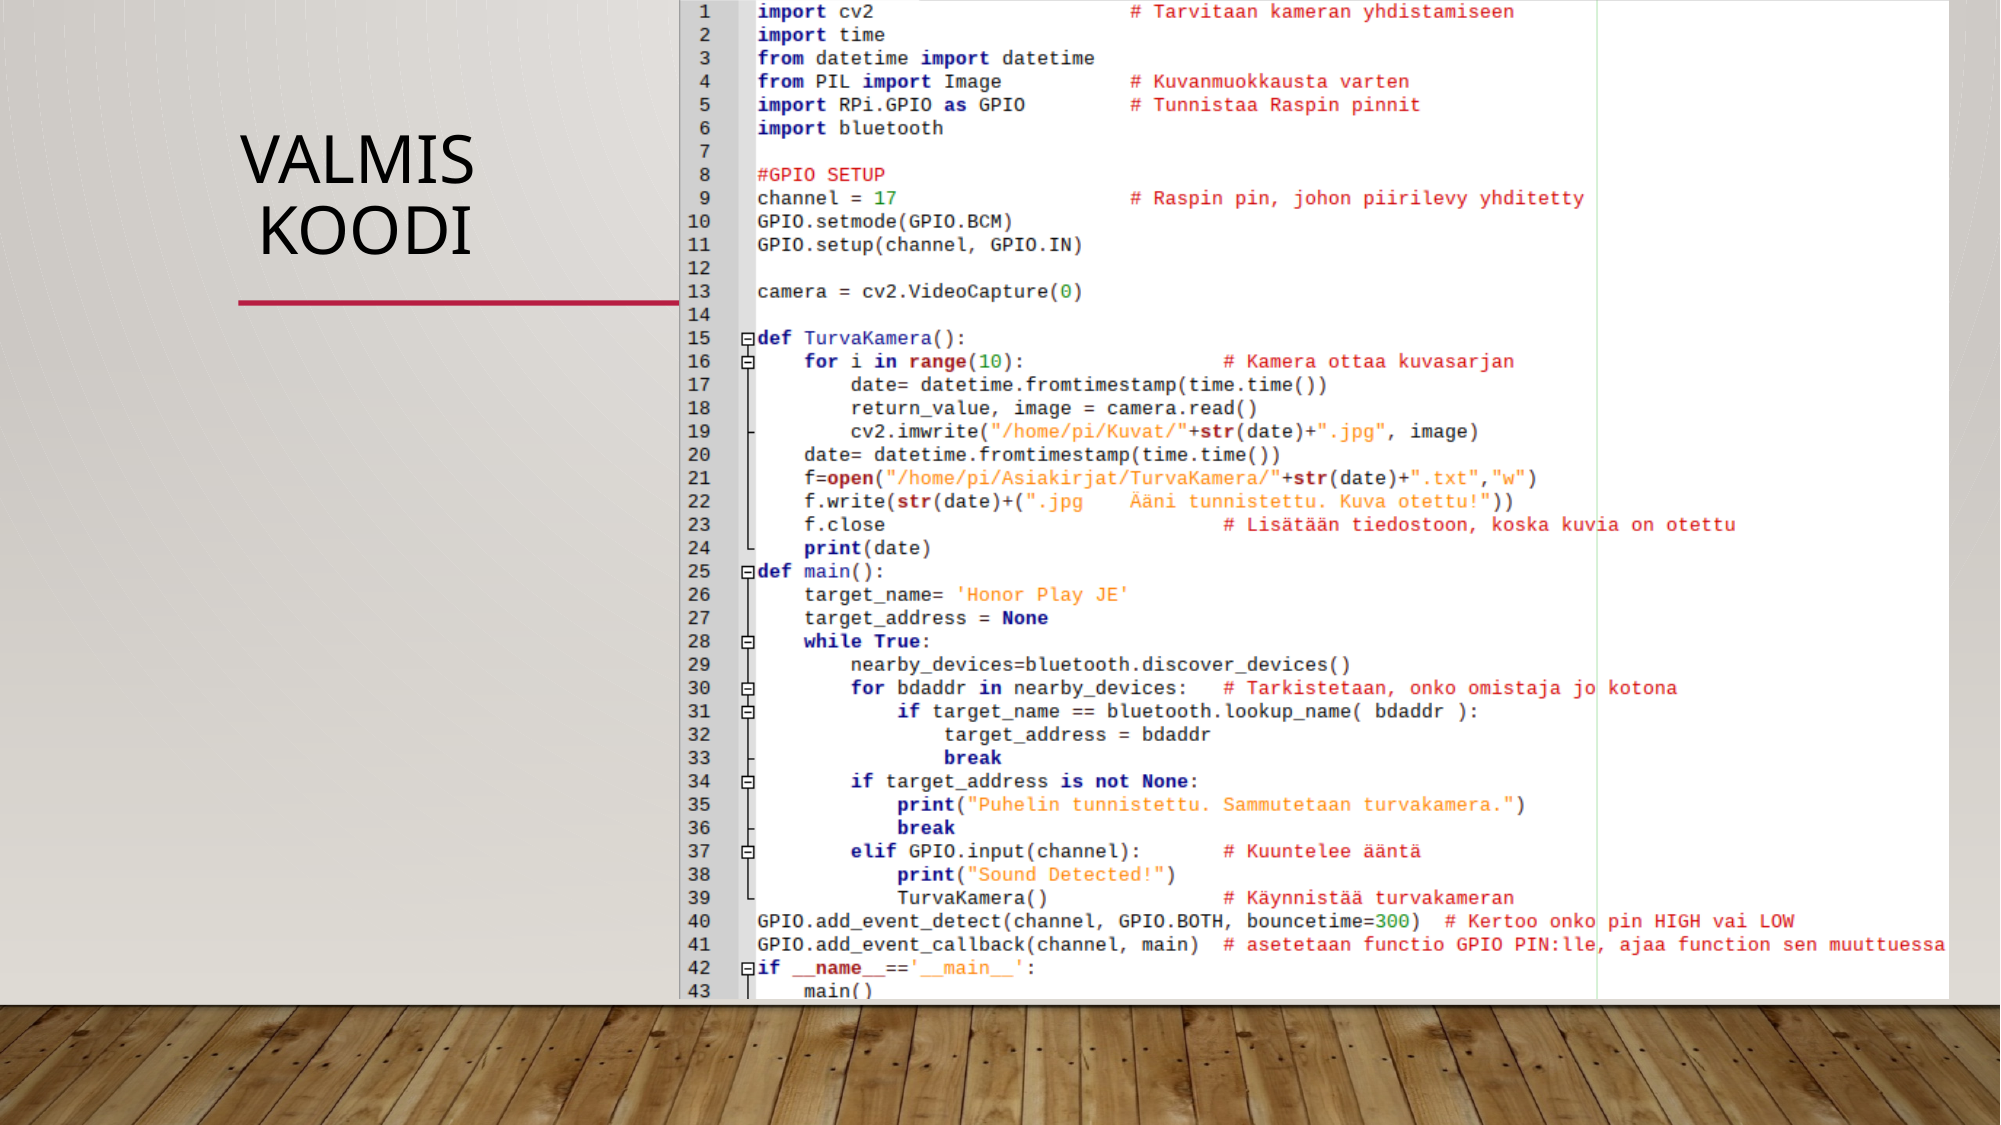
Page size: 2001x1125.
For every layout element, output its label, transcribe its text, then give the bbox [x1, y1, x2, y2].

title Valmis koodi [225, 118, 679, 292]
picture [0, 1005, 2000, 1125]
picture [679, 0, 1949, 999]
